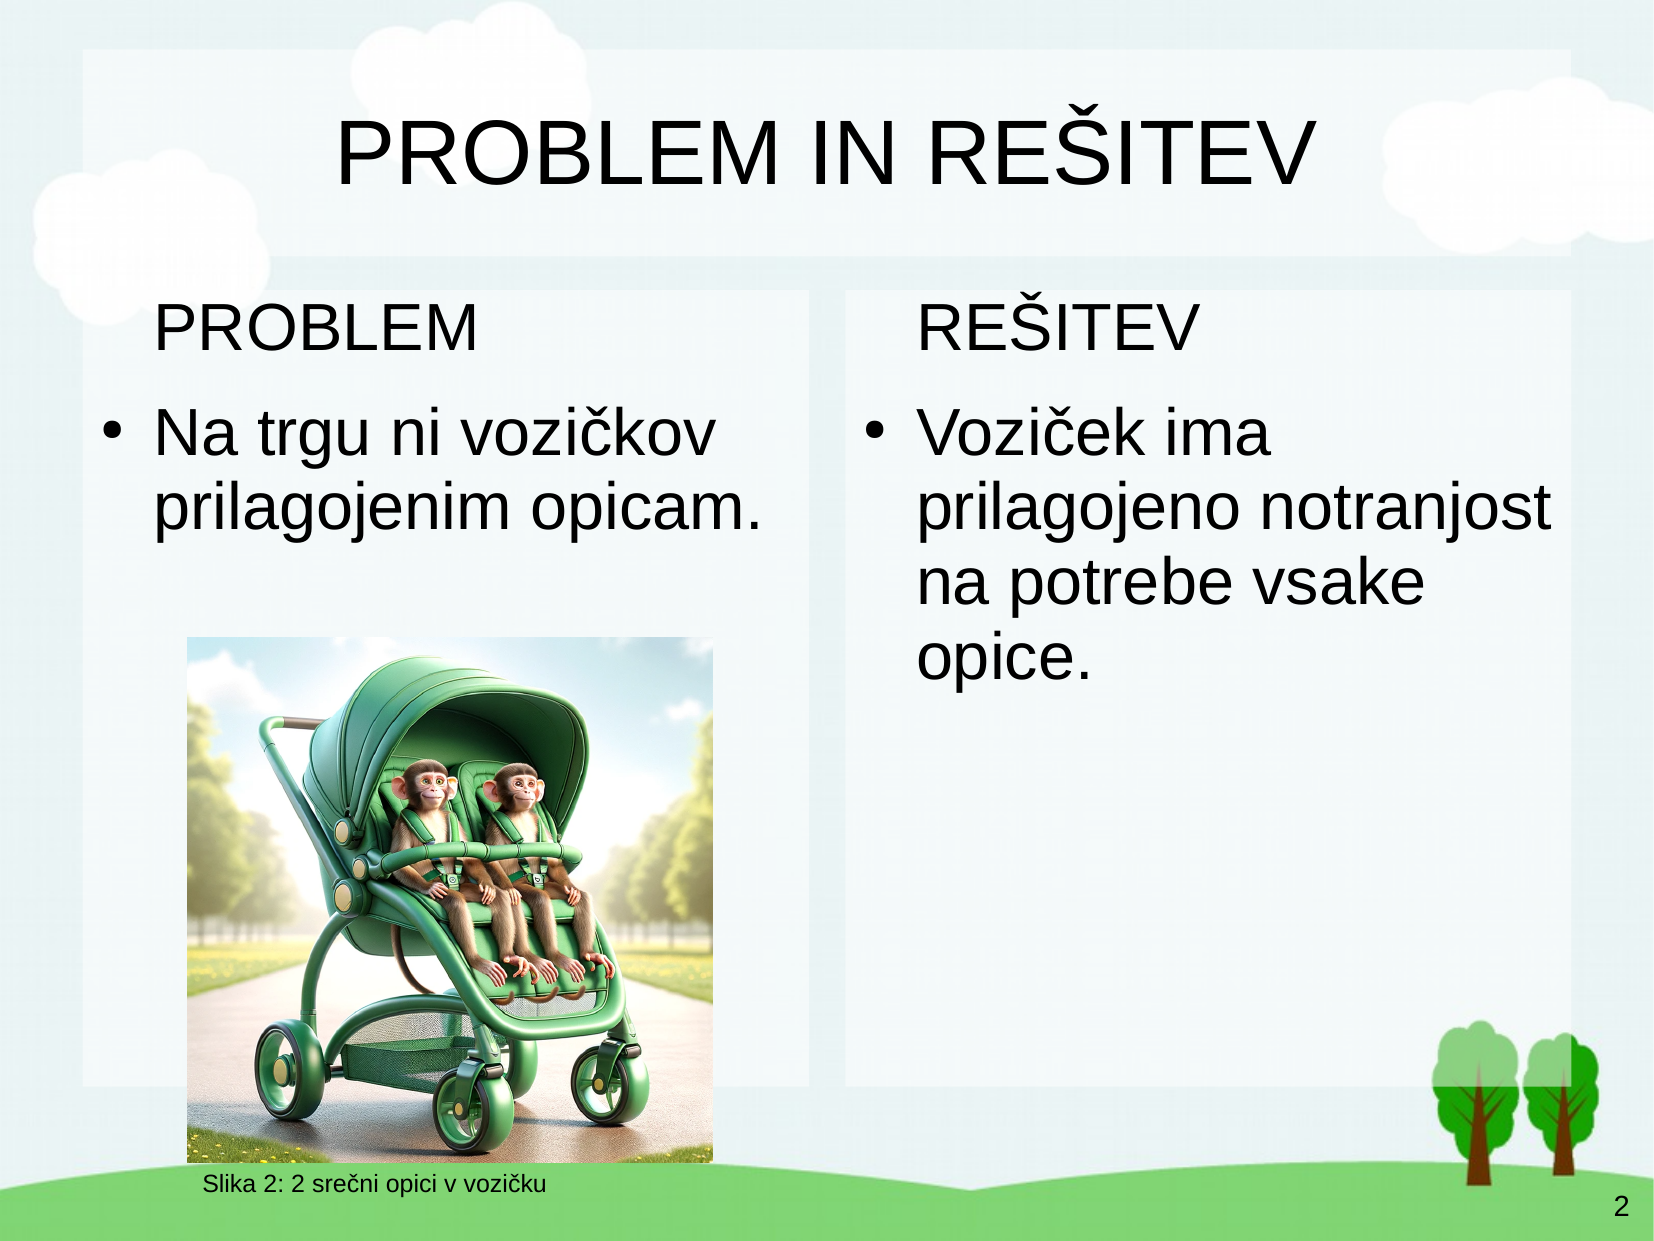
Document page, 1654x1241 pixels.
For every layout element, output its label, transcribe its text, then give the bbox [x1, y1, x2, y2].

picture [0, 0, 1654, 1241]
list PROBLEM Na trgu ni vozičkov prilagojenim opicam. [82, 290, 809, 1087]
title PROBLEM IN REŠITEV [82, 49, 1571, 257]
list REŠITEV Voziček ima prilagojeno notranjost na potrebe vsake opice. [845, 290, 1572, 1087]
text_box Slika 2: 2 srečni opici v vozičku [187, 1162, 713, 1206]
